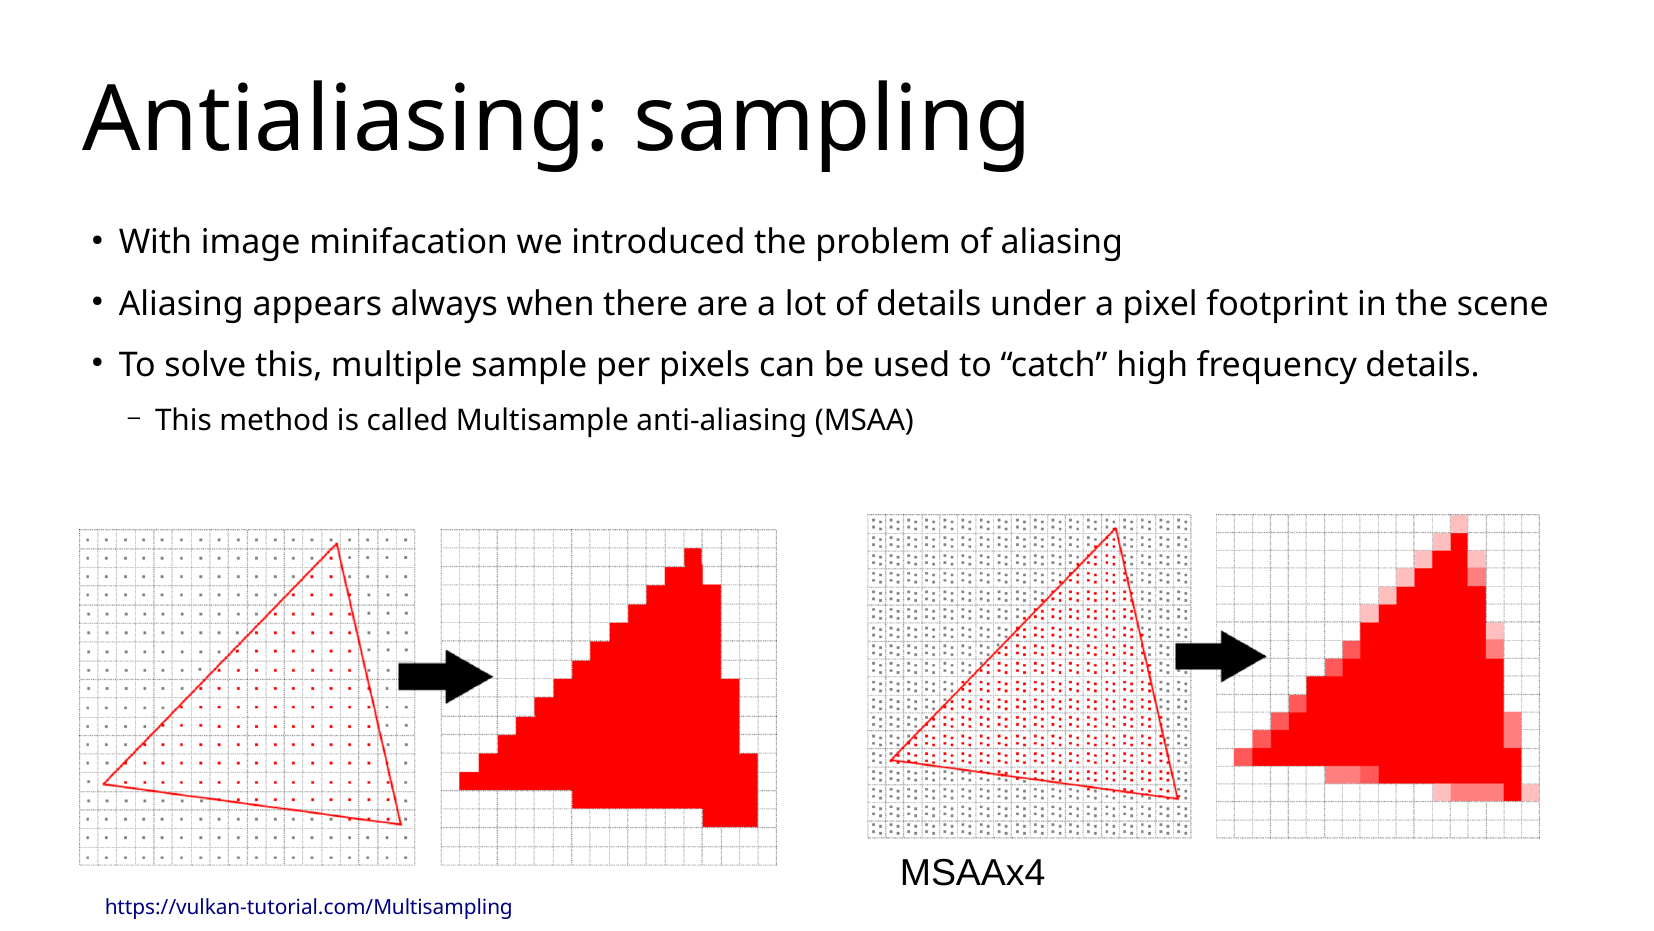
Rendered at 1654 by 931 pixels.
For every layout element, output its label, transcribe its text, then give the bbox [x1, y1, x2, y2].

text_box https://vulkan-tutorial.com/Multisampling [90, 885, 691, 926]
picture [75, 523, 781, 871]
list With image minifacation we introduced the problem of aliasing Aliasing appears always when there are a lot of details under a pixel footprint in the scene To solve this, multiple sample per pixels can be used to “catch” high frequency details. This method is called Multisample anti-aliasing (MSAA) [82, 217, 1571, 451]
title Antialiasing: sampling [82, 37, 1571, 193]
picture [863, 509, 1546, 844]
text_box MSAAx4 [885, 843, 1471, 901]
